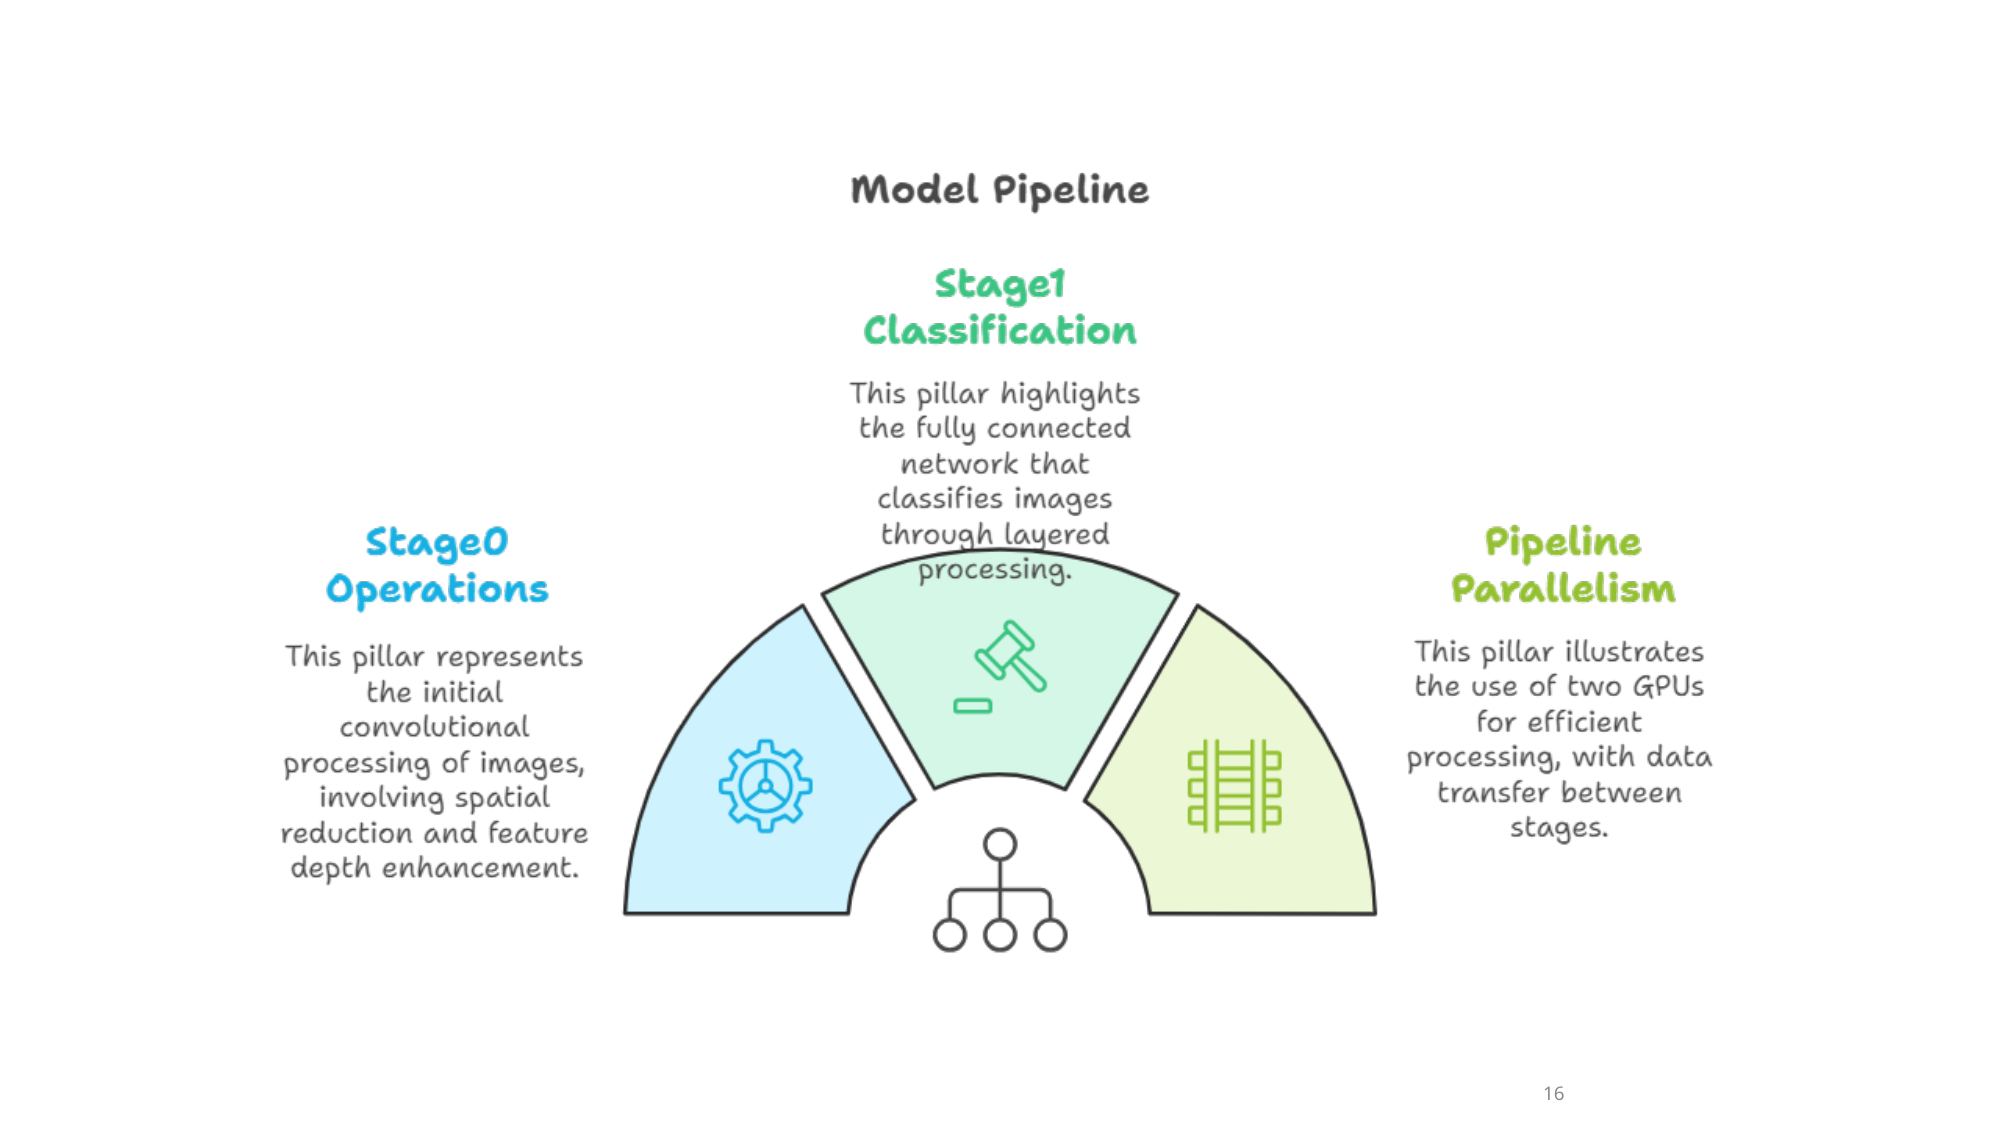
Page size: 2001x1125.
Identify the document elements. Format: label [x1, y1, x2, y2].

picture [250, 139, 1751, 987]
slide_number [1528, 1064, 1979, 1124]
